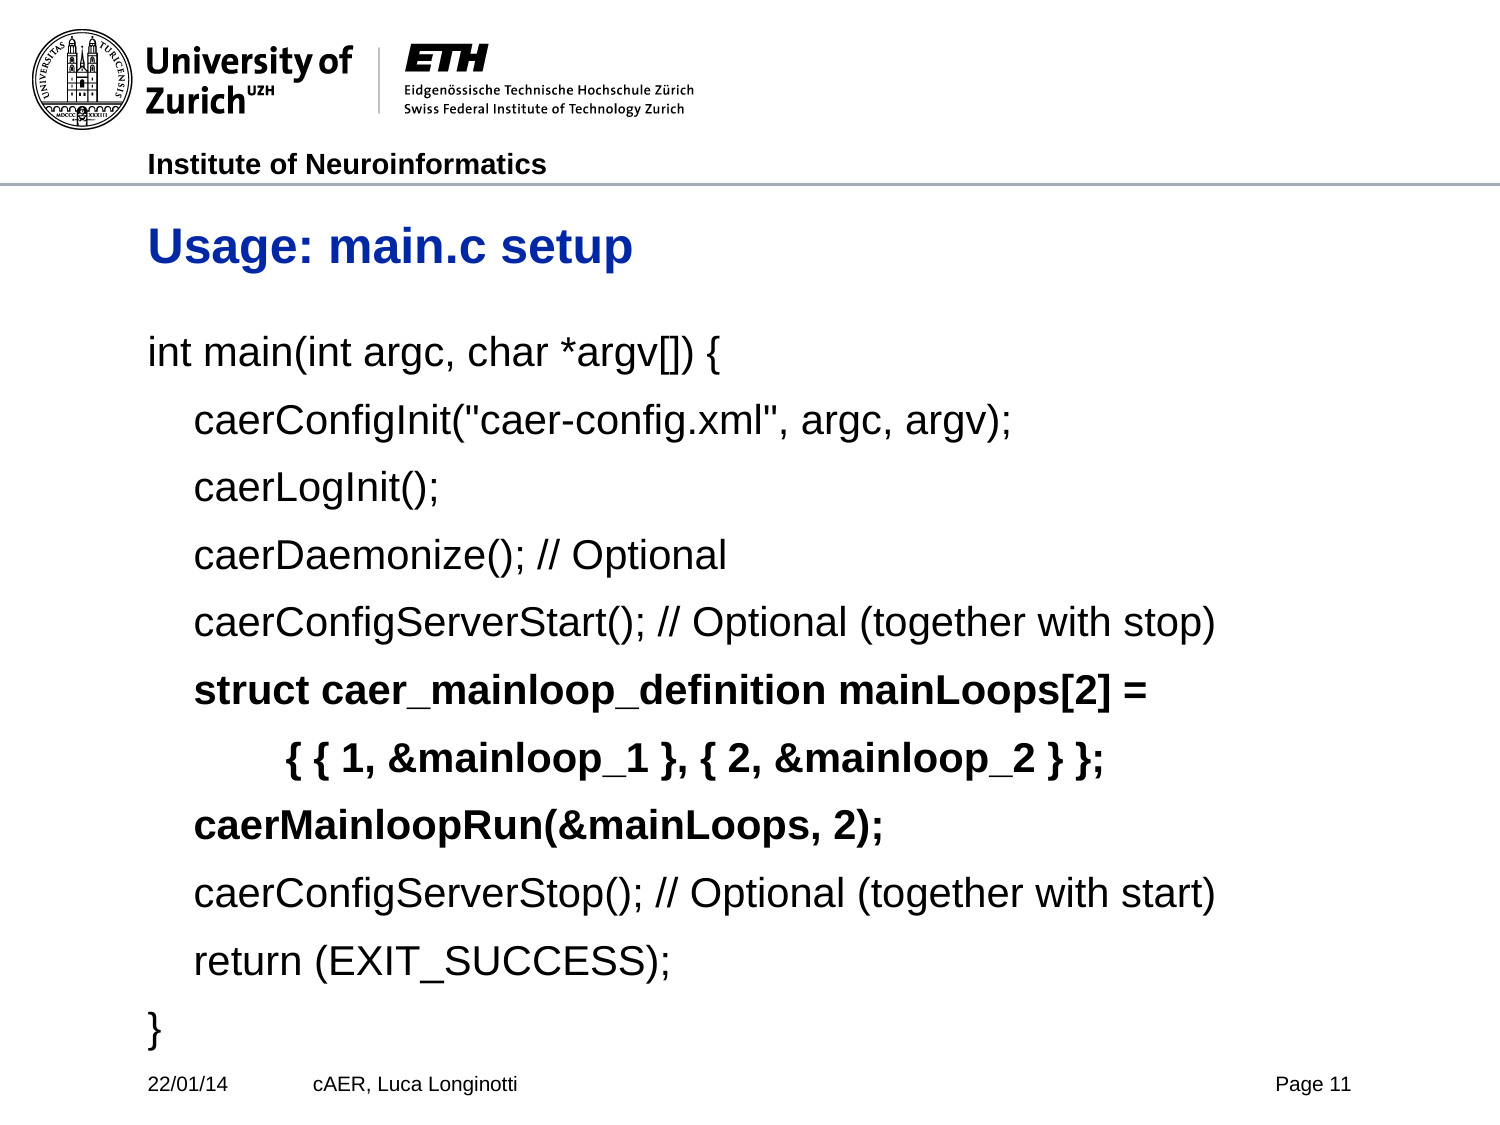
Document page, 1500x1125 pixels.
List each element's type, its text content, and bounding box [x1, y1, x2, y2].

list int main(int argc, char *argv[]) { caerConfigInit("caer-config.xml", argc, argv); caerLogInit(); caerDaemonize(); // Optional caerConfigServerStart(); // Optional (together with stop) struct caer_mainloop_definition mainLoops[2] = { { 1, &mainloop_1 }, { 2, &mainloop_2 } }; caerMainloopRun(&mainLoops, 2); caerConfigServerStop(); // Optional (together with start) return (EXIT_SUCCESS); } [147, 324, 1477, 1052]
title Usage: main.c setup [147, 208, 1353, 324]
picture [26, 23, 704, 136]
